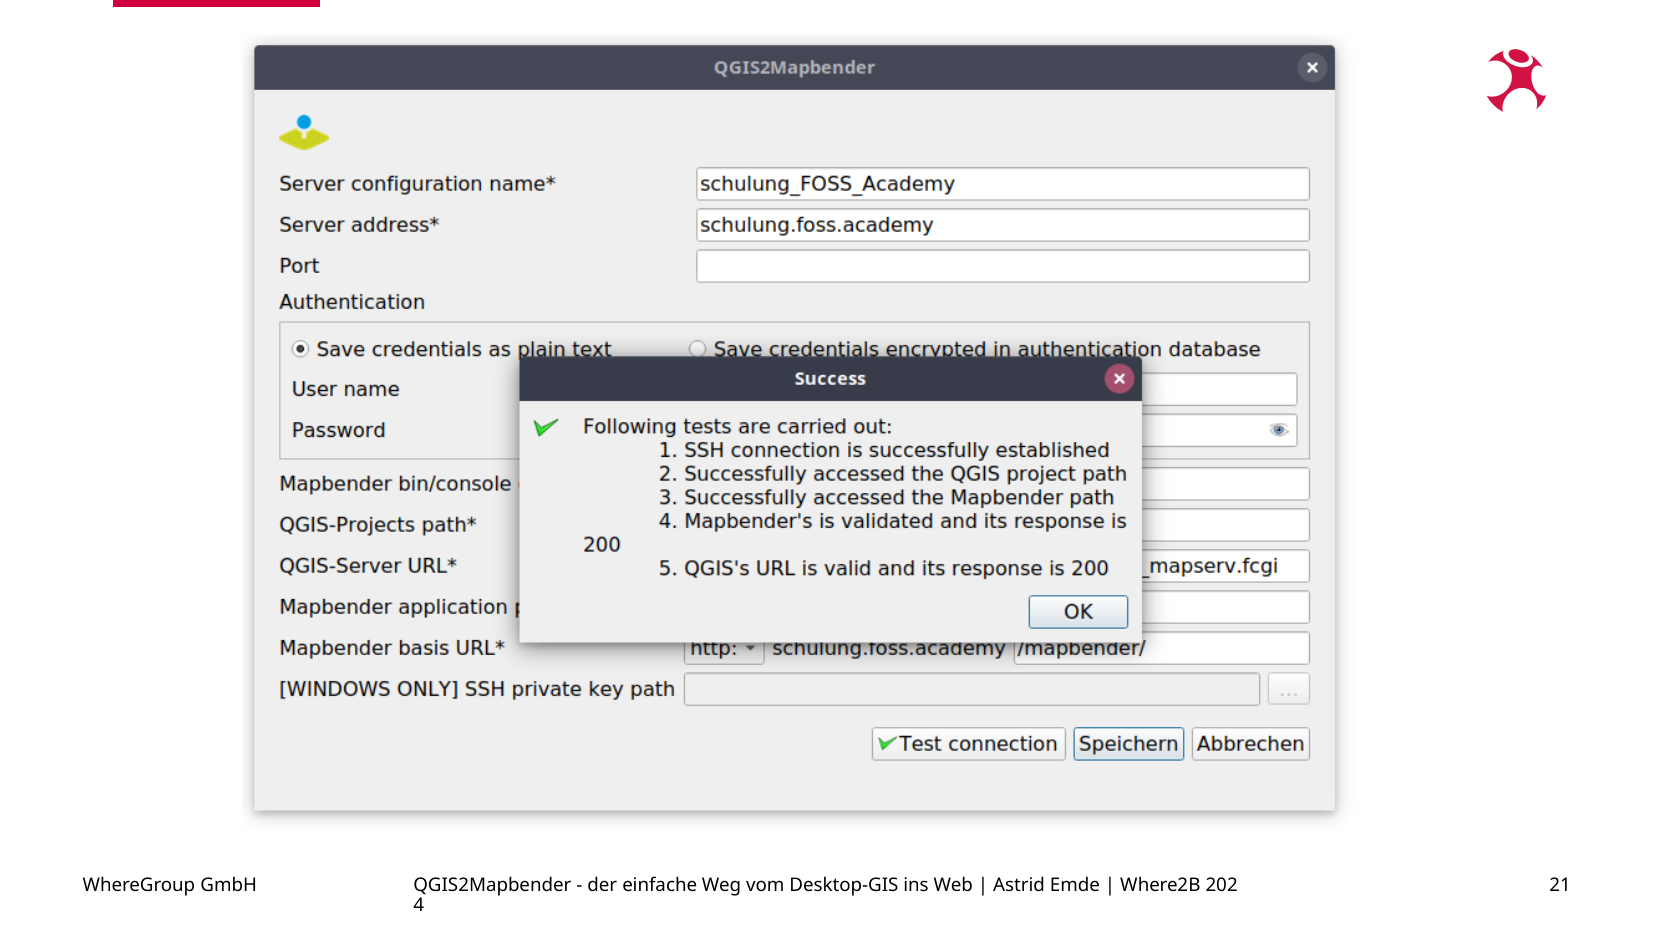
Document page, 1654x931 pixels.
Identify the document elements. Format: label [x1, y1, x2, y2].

picture [1483, 49, 1554, 118]
picture [242, 34, 1360, 833]
